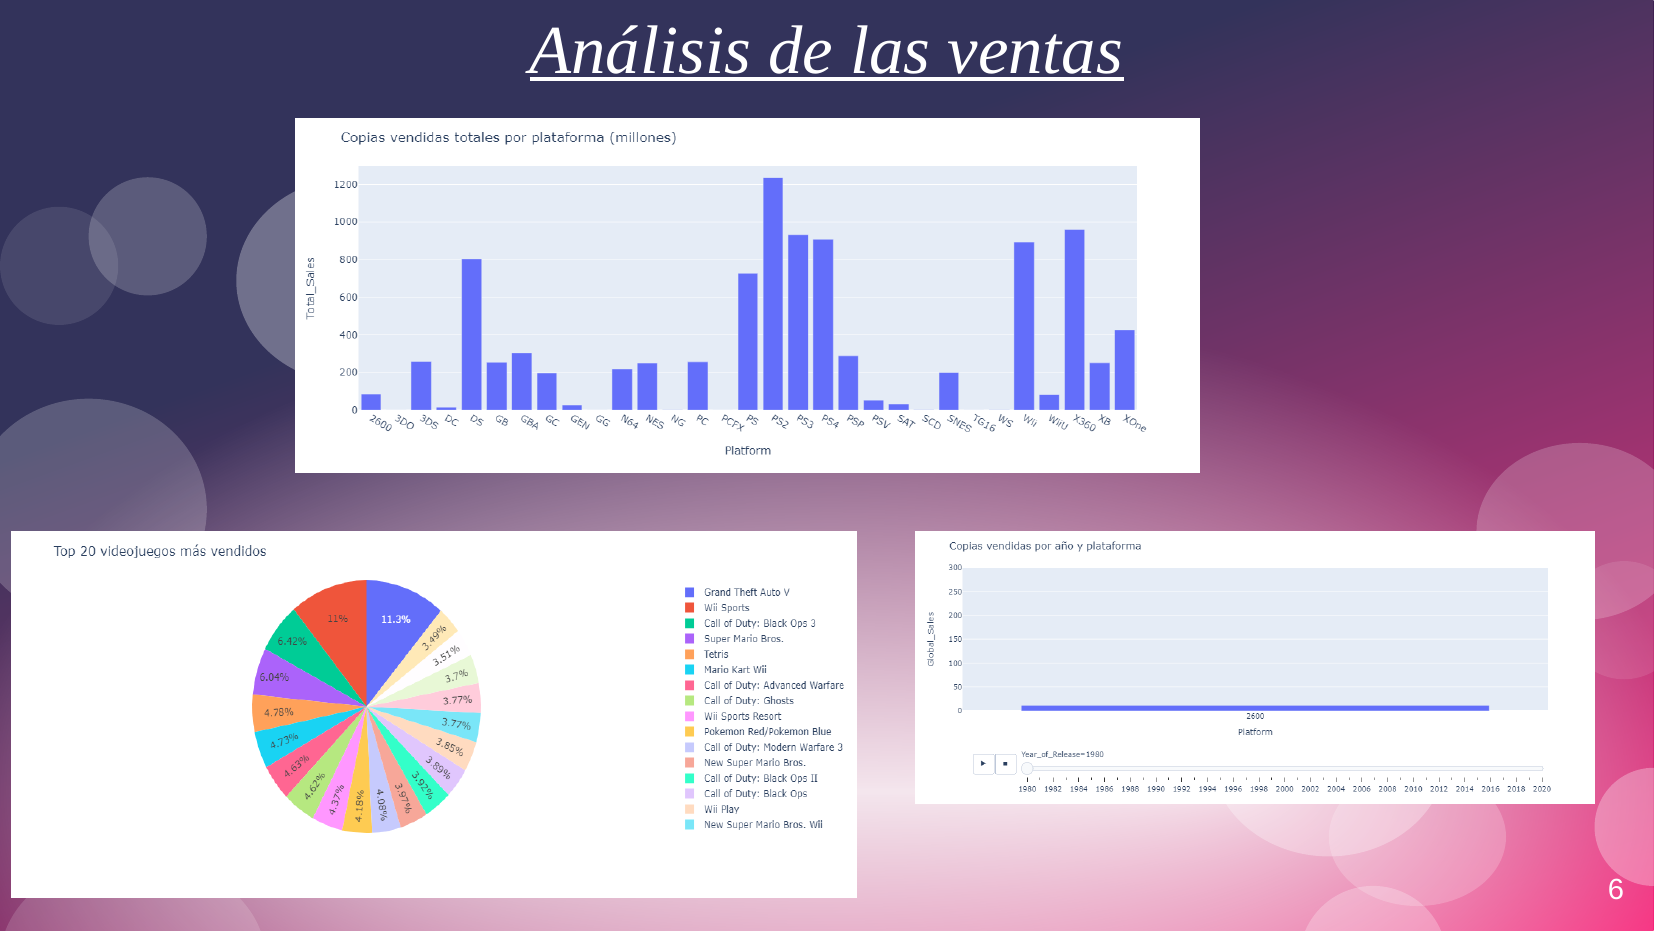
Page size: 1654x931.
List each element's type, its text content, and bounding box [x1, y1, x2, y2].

title Análisis de las ventas [88, 12, 1565, 89]
picture [915, 531, 1595, 804]
picture [11, 531, 857, 898]
picture [295, 118, 1200, 473]
